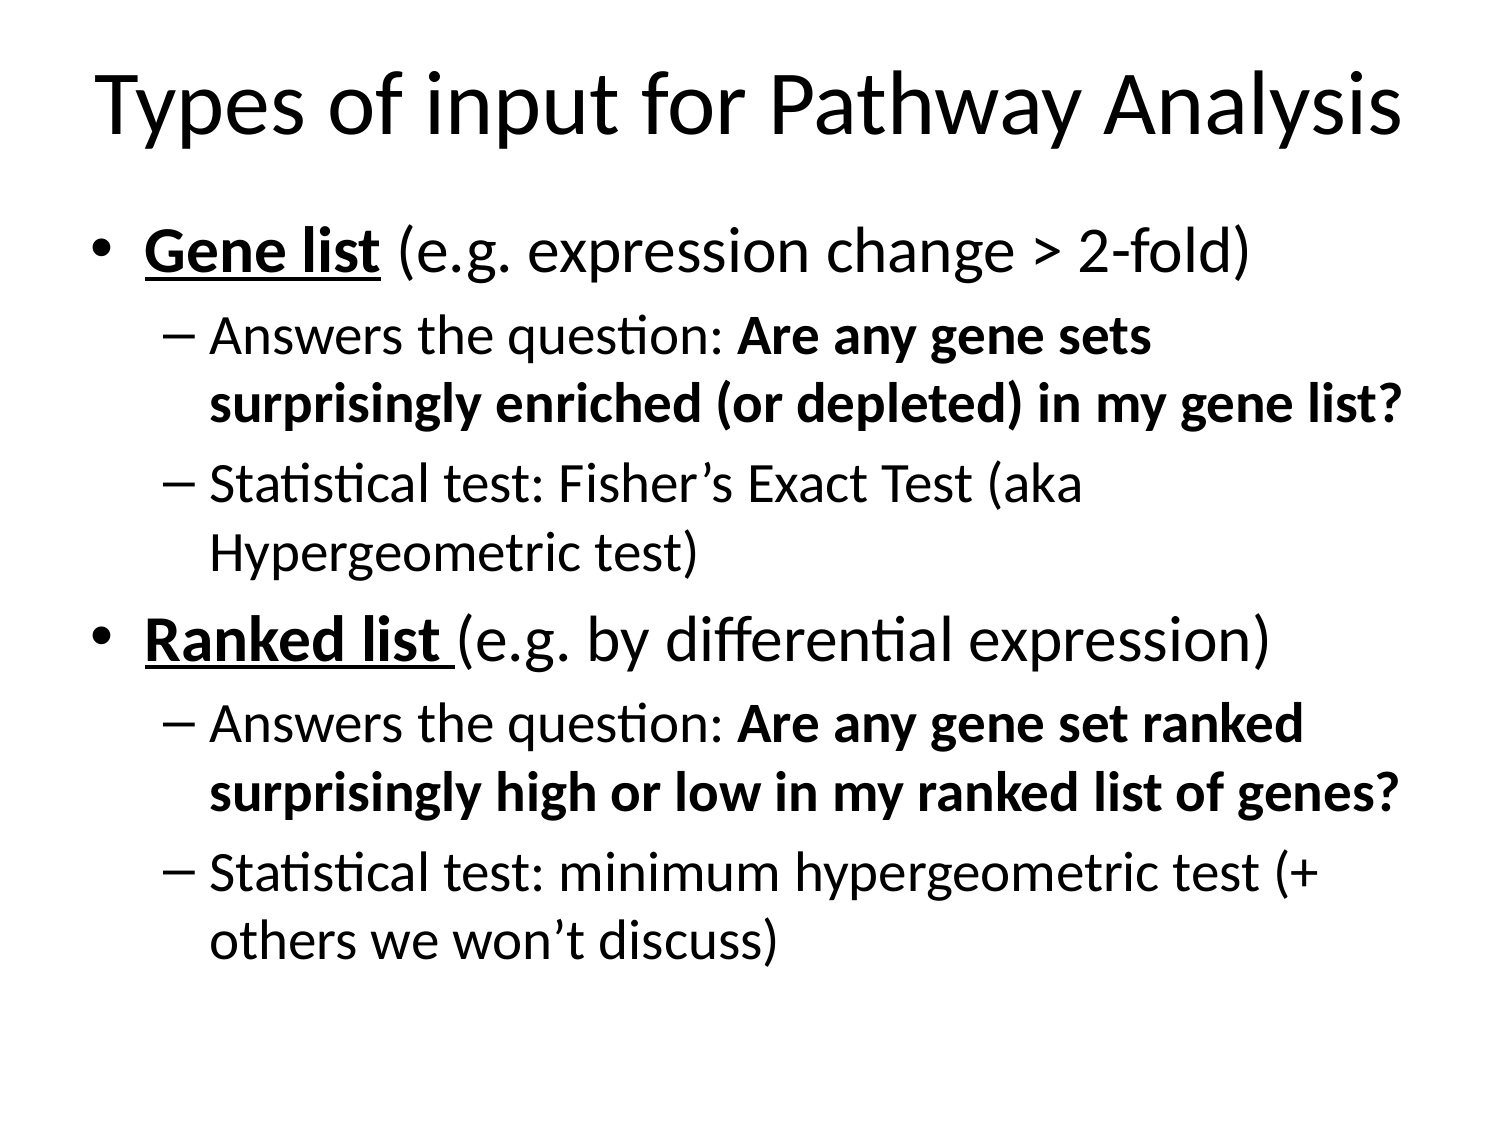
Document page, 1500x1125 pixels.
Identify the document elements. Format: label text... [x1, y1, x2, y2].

list Gene list (e.g. expression change > 2-fold) Answers the question: Are any gene sets surprisingly enriched (or depleted) in my gene list? Statistical test: Fisher’s Exact Test (aka Hypergeometric test) Ranked list (e.g. by differential expression) Answers the question: Are any gene set ranked surprisingly high or low in my ranked list of genes? Statistical test: minimum hypergeometric test (+ others we won’t discuss) [75, 200, 1425, 1005]
title Types of input for Pathway Analysis [75, 45, 1425, 150]
